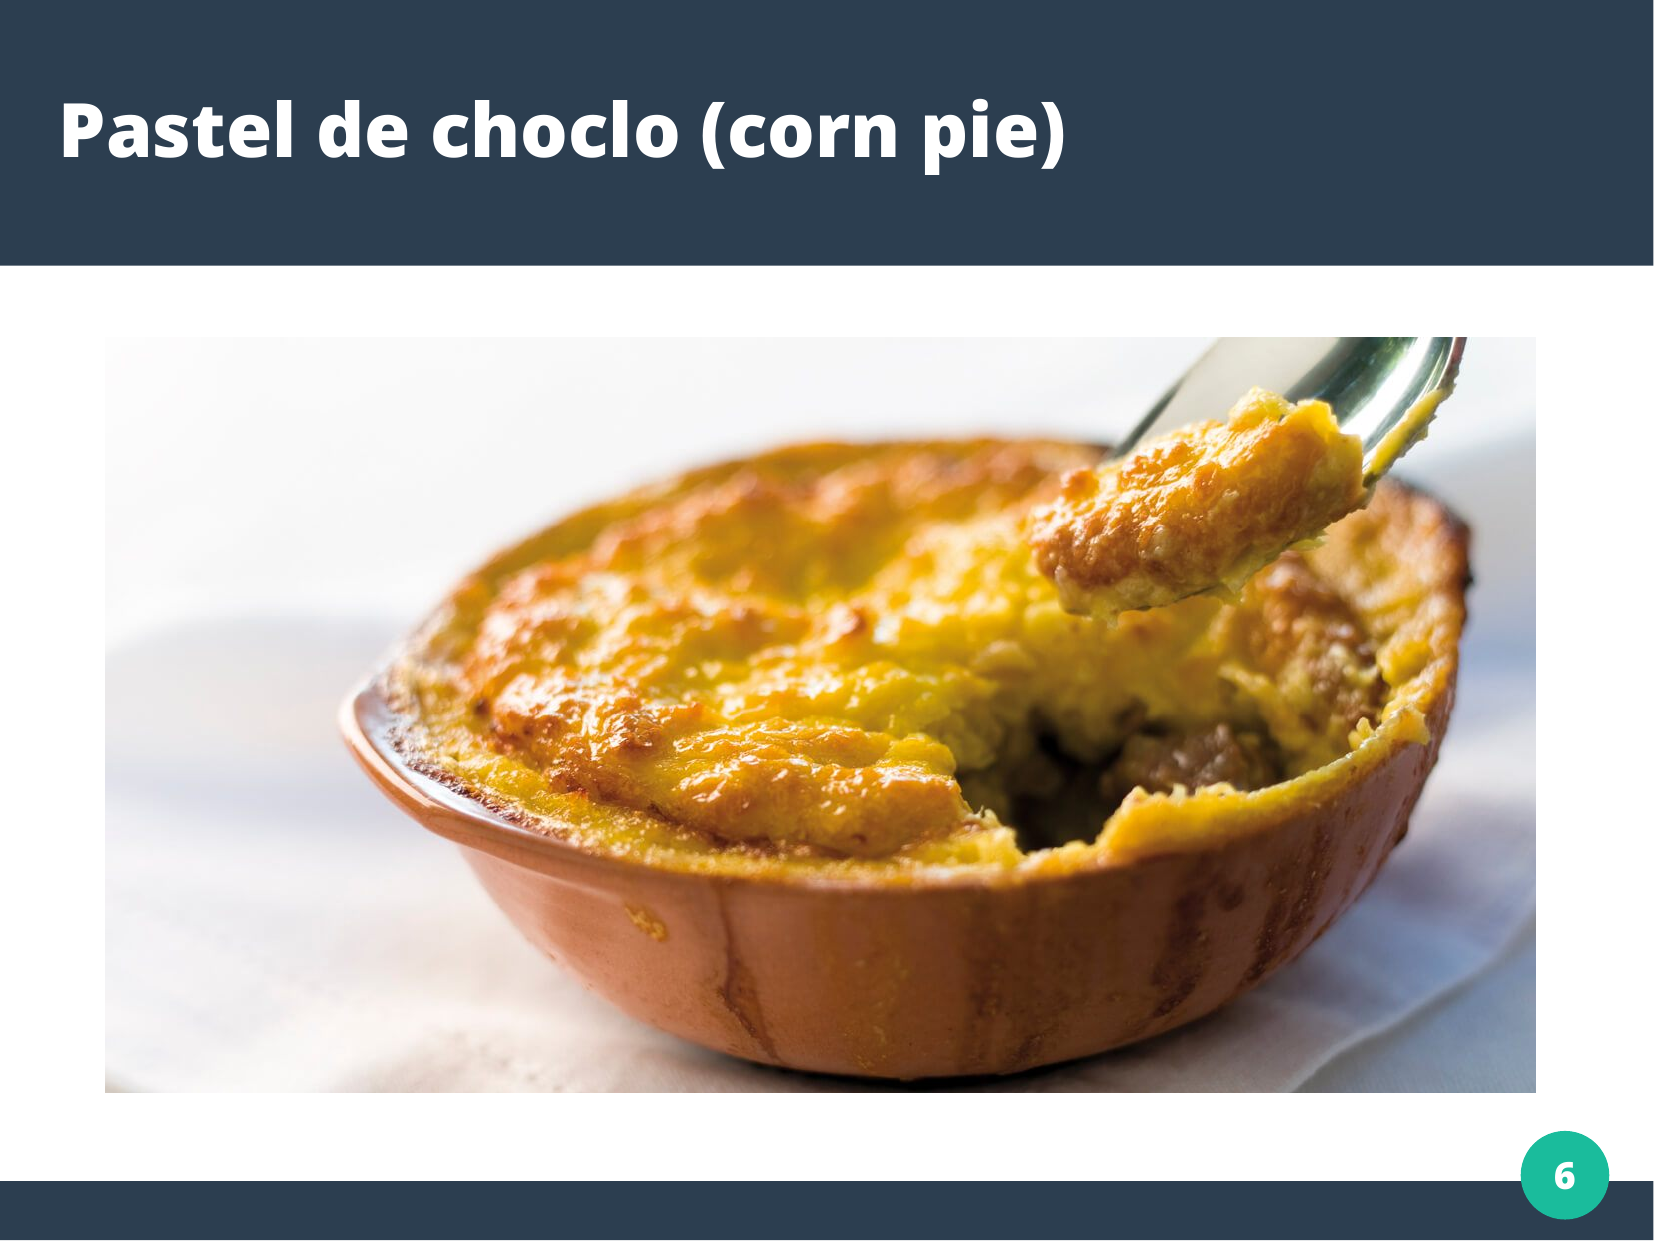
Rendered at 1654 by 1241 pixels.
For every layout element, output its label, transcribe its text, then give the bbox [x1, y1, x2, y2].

picture [105, 337, 1536, 1093]
title Pastel de choclo (corn pie) [59, 49, 1595, 207]
